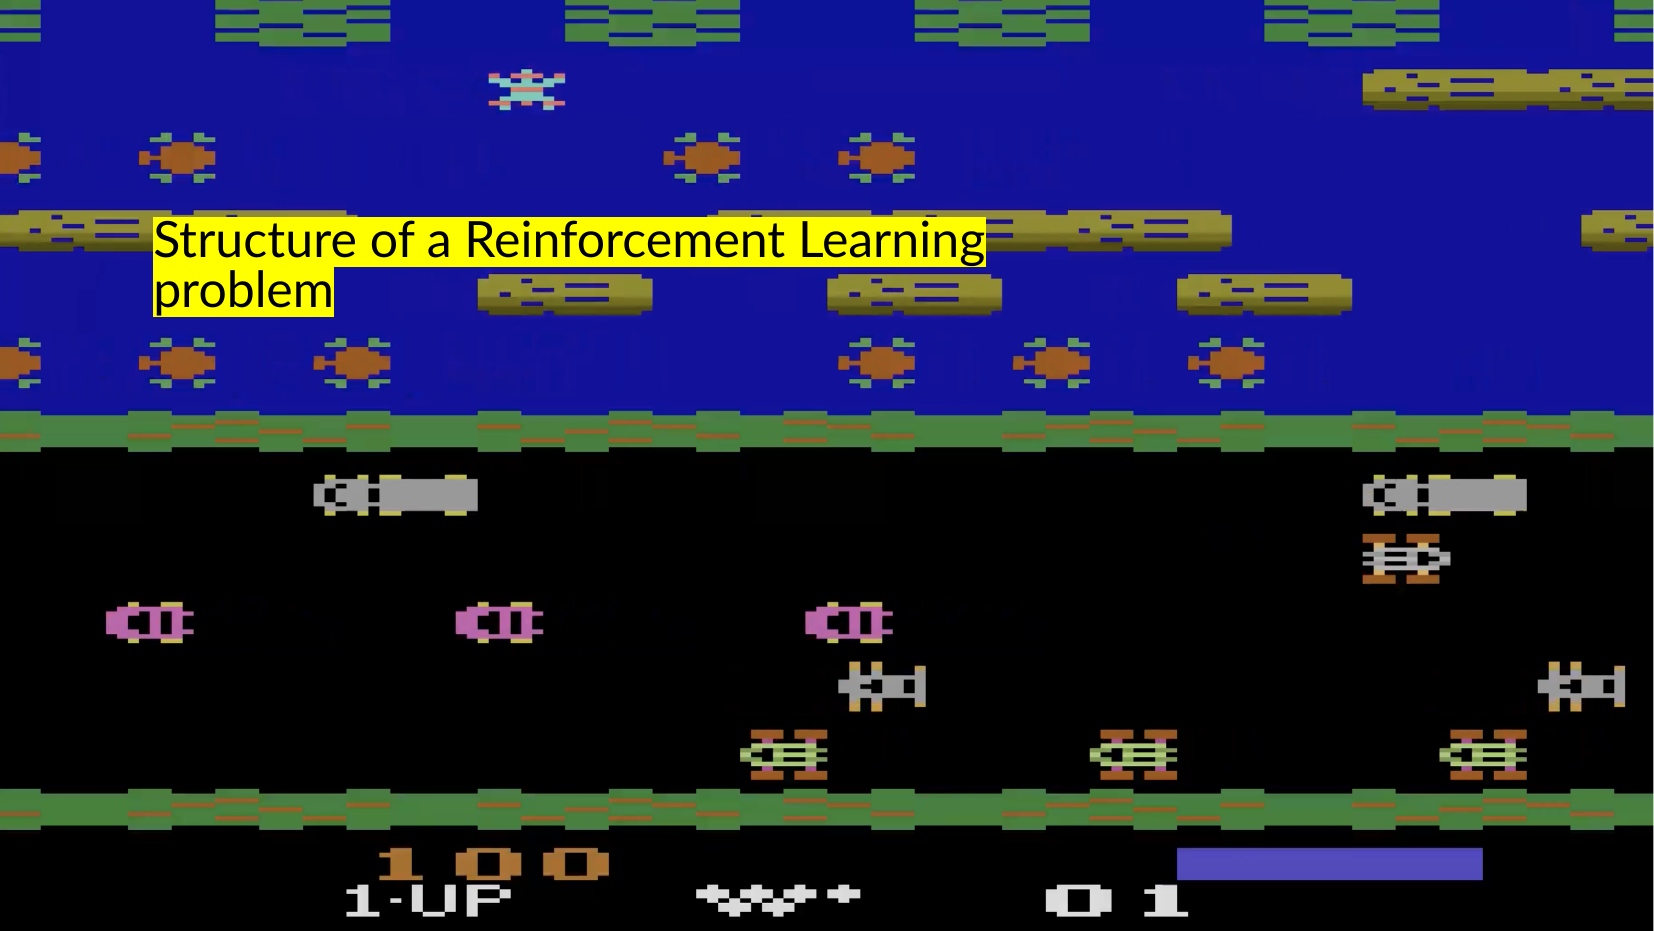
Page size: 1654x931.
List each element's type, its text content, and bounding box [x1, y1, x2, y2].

list Structure of a Reinforcement Learning problem [82, 217, 993, 839]
picture [0, 0, 1654, 931]
